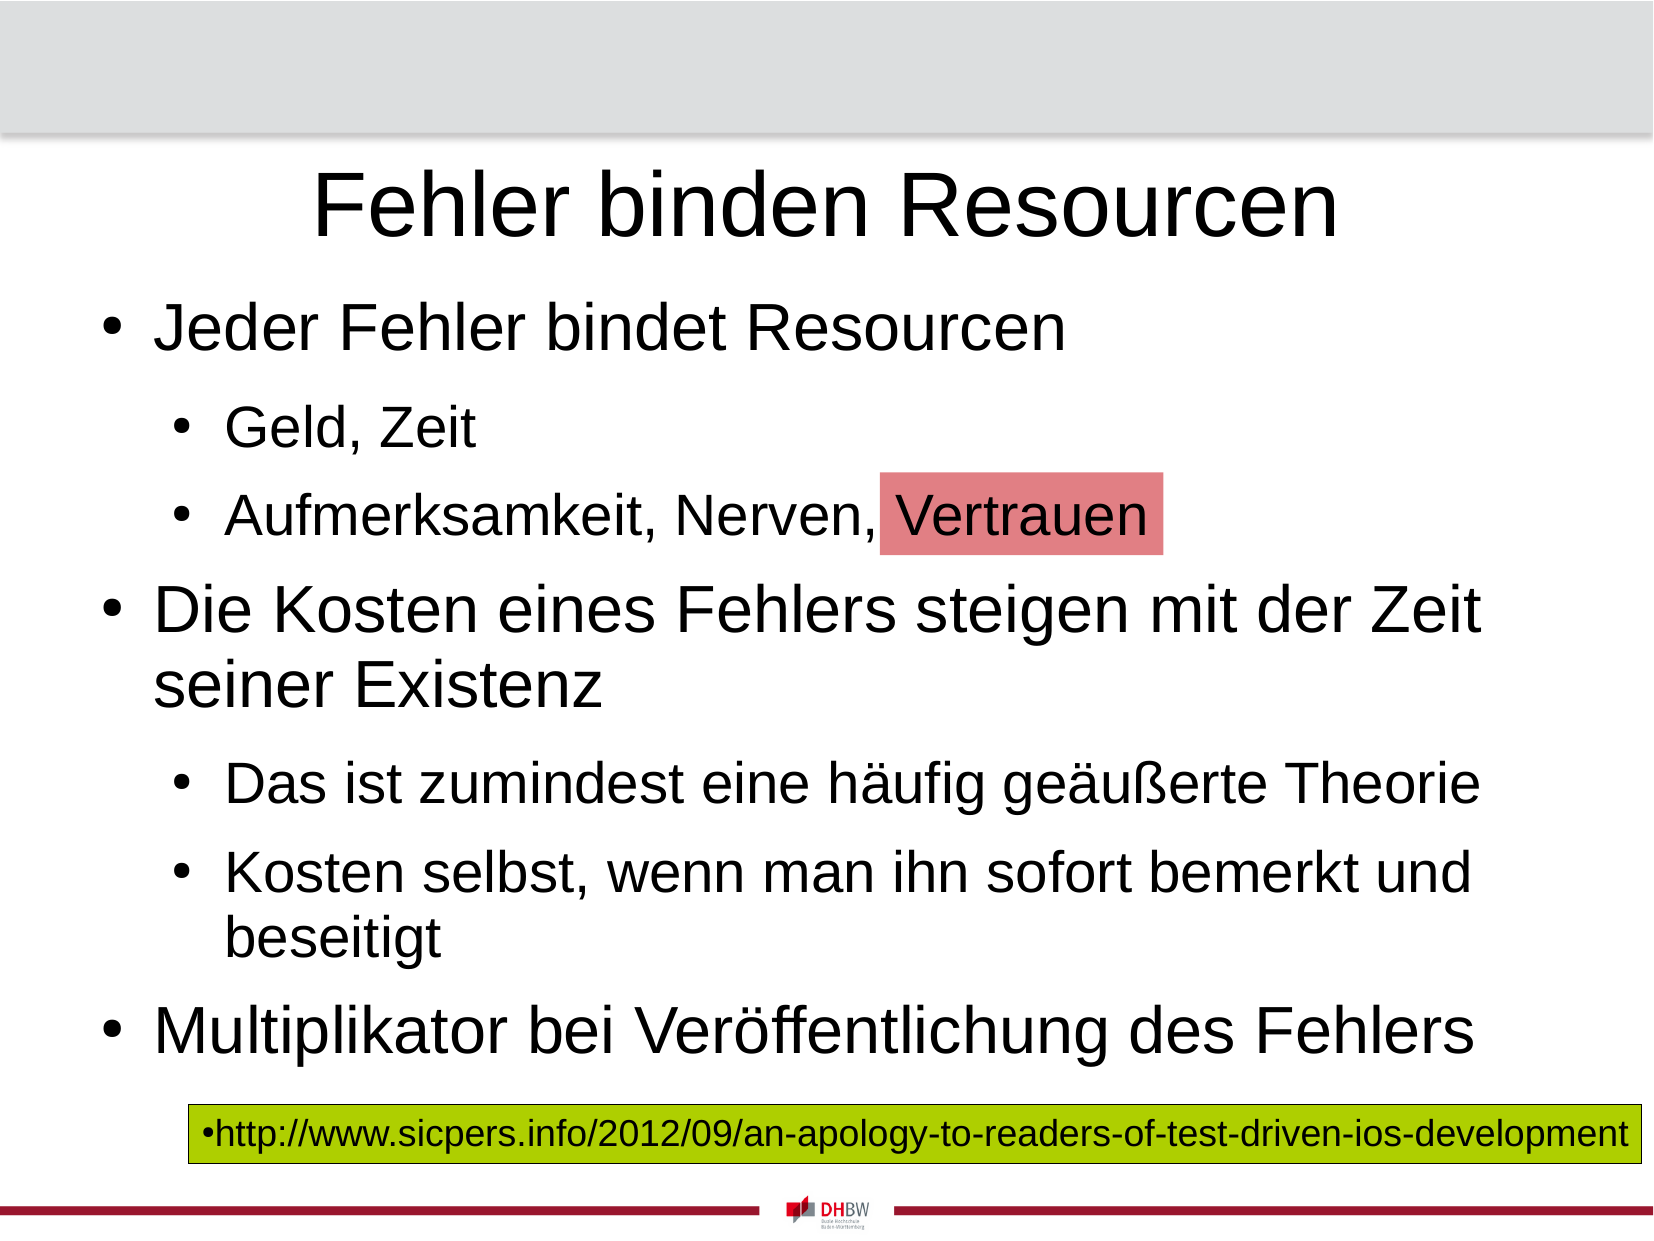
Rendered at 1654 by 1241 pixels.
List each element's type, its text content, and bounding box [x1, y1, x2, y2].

list Jeder Fehler bindet Resourcen Geld, Zeit Aufmerksamkeit, Nerven, Vertrauen Die Kosten eines Fehlers steigen mit der Zeit seiner Existenz Das ist zumindest eine häufig geäußerte Theorie Kosten selbst, wenn man ihn sofort bemerkt und beseitigt Multiplikator bei Veröffentlichung des Fehlers [82, 290, 1571, 1068]
text_box http://www.sicpers.info/2012/09/an-apology-to-readers-of-test-driven-ios-development [188, 1104, 1642, 1164]
picture [0, 1, 1654, 1237]
title Fehler binden Resourcen [82, 147, 1571, 257]
